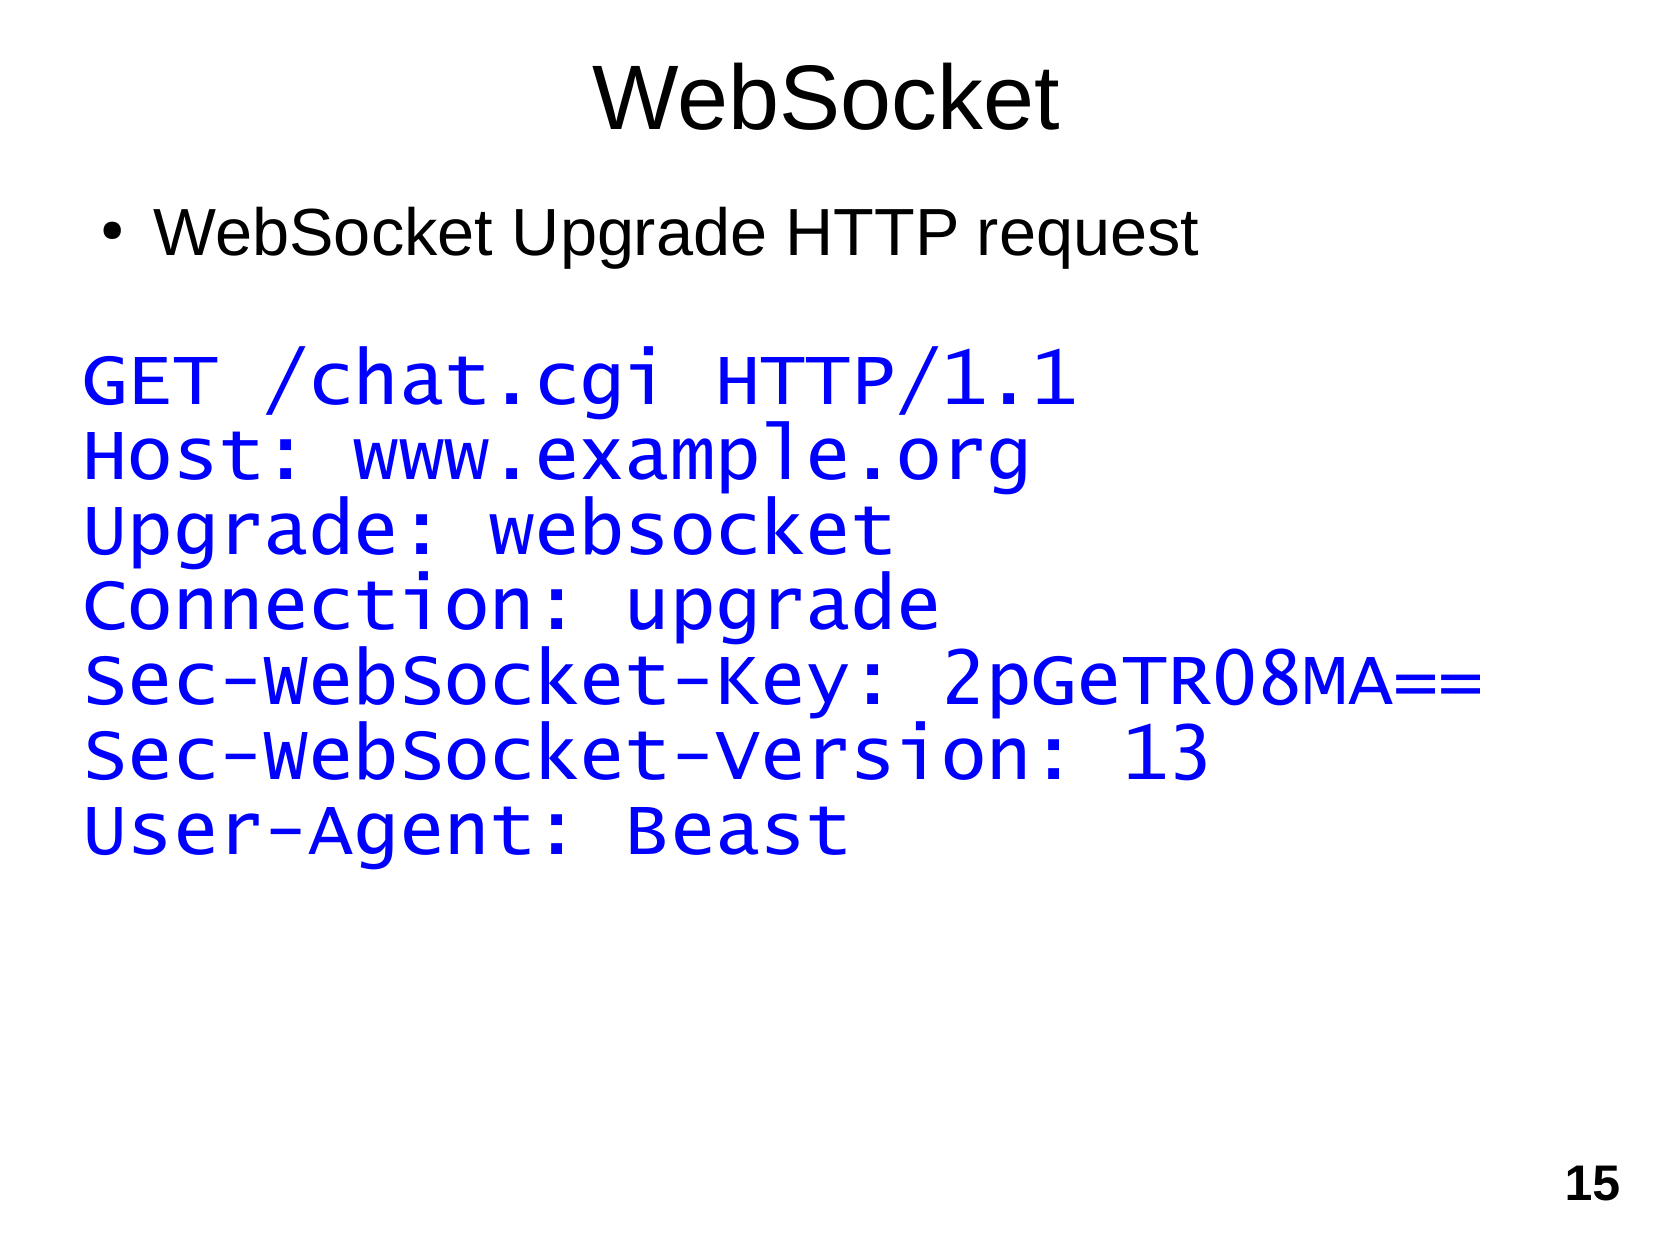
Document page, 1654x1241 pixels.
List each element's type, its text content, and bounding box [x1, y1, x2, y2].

list WebSocket Upgrade HTTP request [82, 195, 1571, 271]
list GET /chat.cgi HTTP/1.1 Host: www.example.org Upgrade: websocket Connection: upgrade Sec-WebSocket-Key: 2pGeTR08MA== Sec-WebSocket-Version: 13 User-Agent: Beast [82, 271, 1571, 1156]
title WebSocket [82, 15, 1571, 181]
